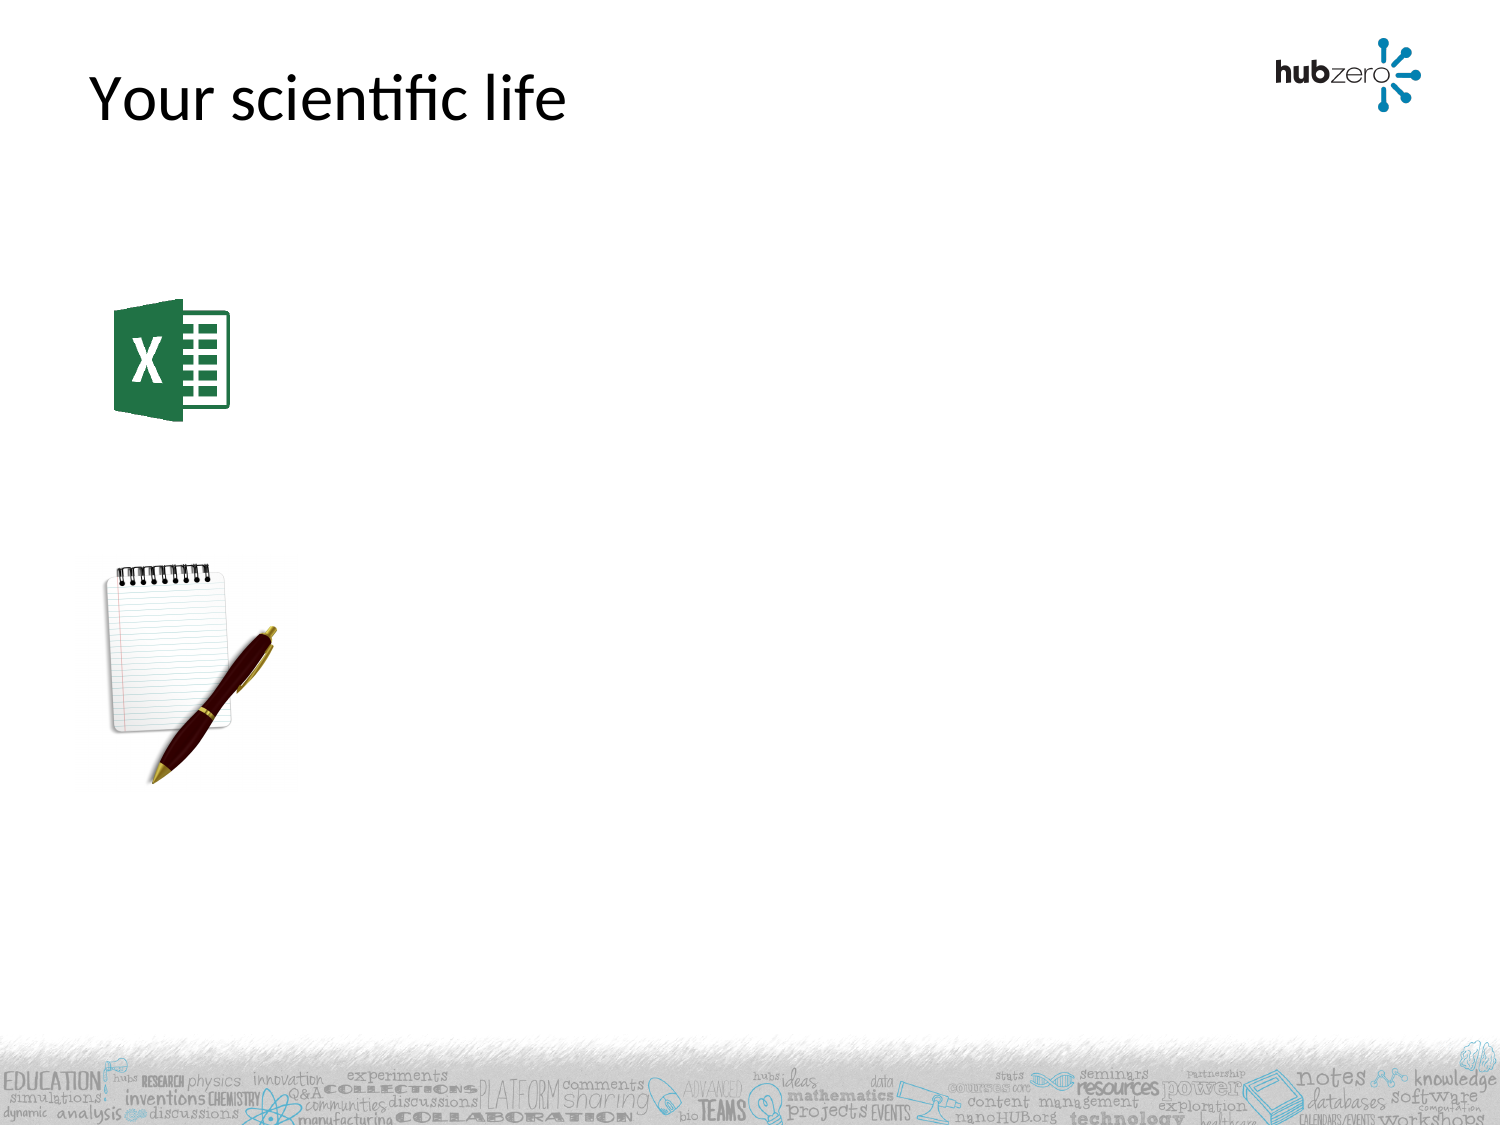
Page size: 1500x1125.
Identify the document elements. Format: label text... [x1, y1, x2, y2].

picture [0, 1034, 1500, 1125]
picture [75, 554, 298, 792]
picture [1272, 35, 1424, 44]
title Your scientific life [75, 44, 1426, 144]
picture [114, 299, 230, 422]
